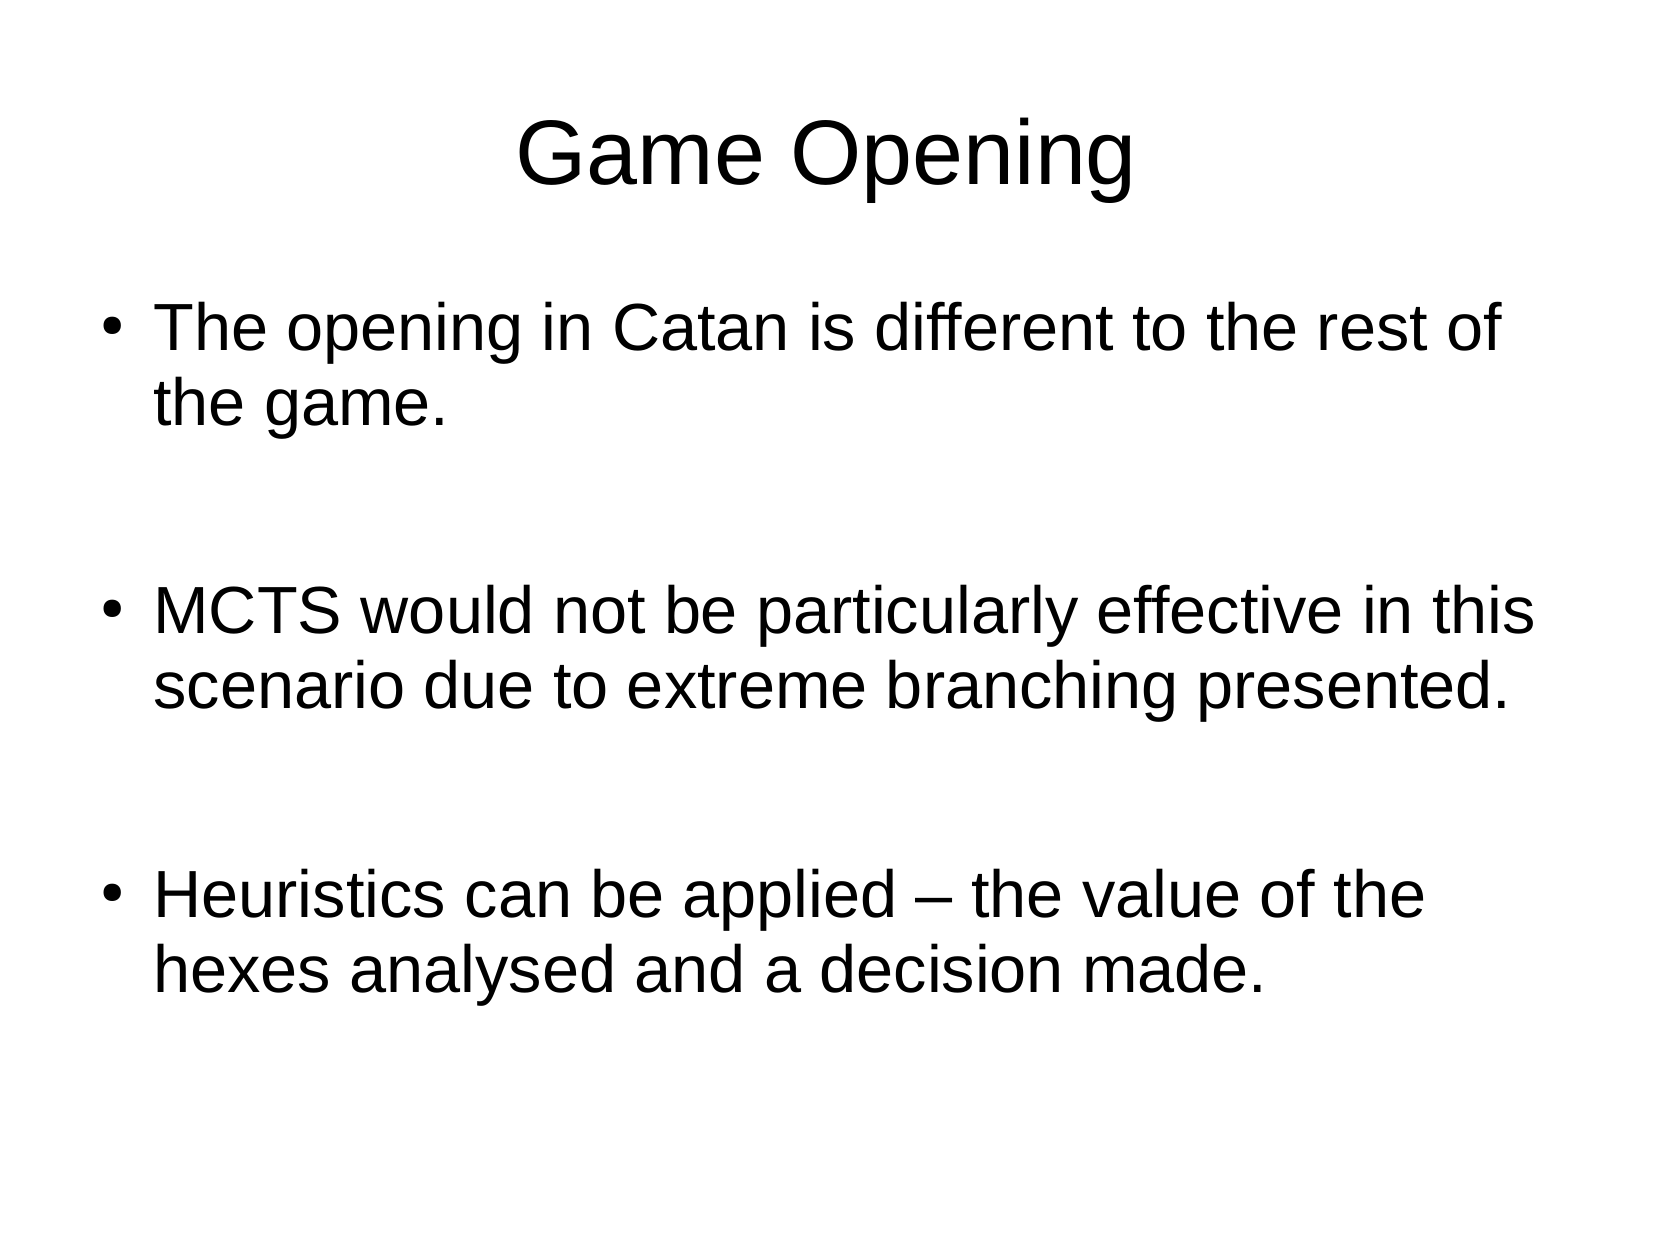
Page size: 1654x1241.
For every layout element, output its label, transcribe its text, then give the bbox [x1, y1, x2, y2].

list The opening in Catan is different to the rest of the game. MCTS would not be particularly effective in this scenario due to extreme branching presented. Heuristics can be applied – the value of the hexes analysed and a decision made. [82, 290, 1571, 1010]
title Game Opening [82, 49, 1571, 257]
